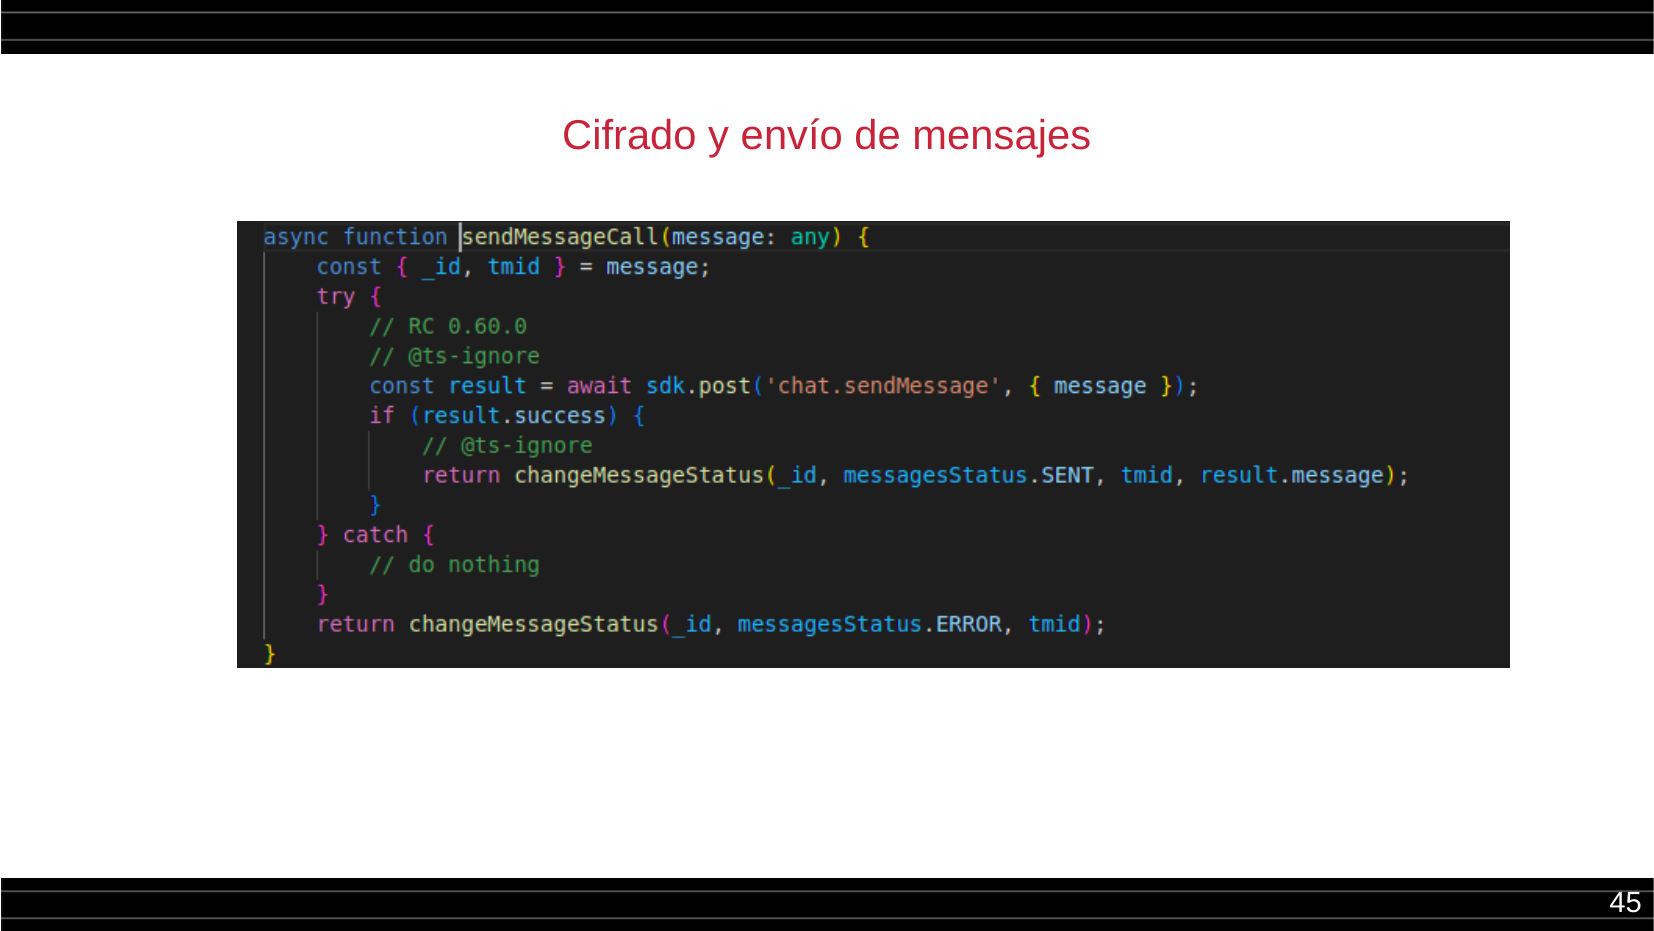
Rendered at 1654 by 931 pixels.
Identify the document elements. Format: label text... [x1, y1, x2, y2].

picture [1, 878, 1654, 931]
title Cifrado y envío de mensajes [82, 92, 1571, 178]
picture [1, 0, 1654, 54]
picture [237, 221, 1510, 668]
